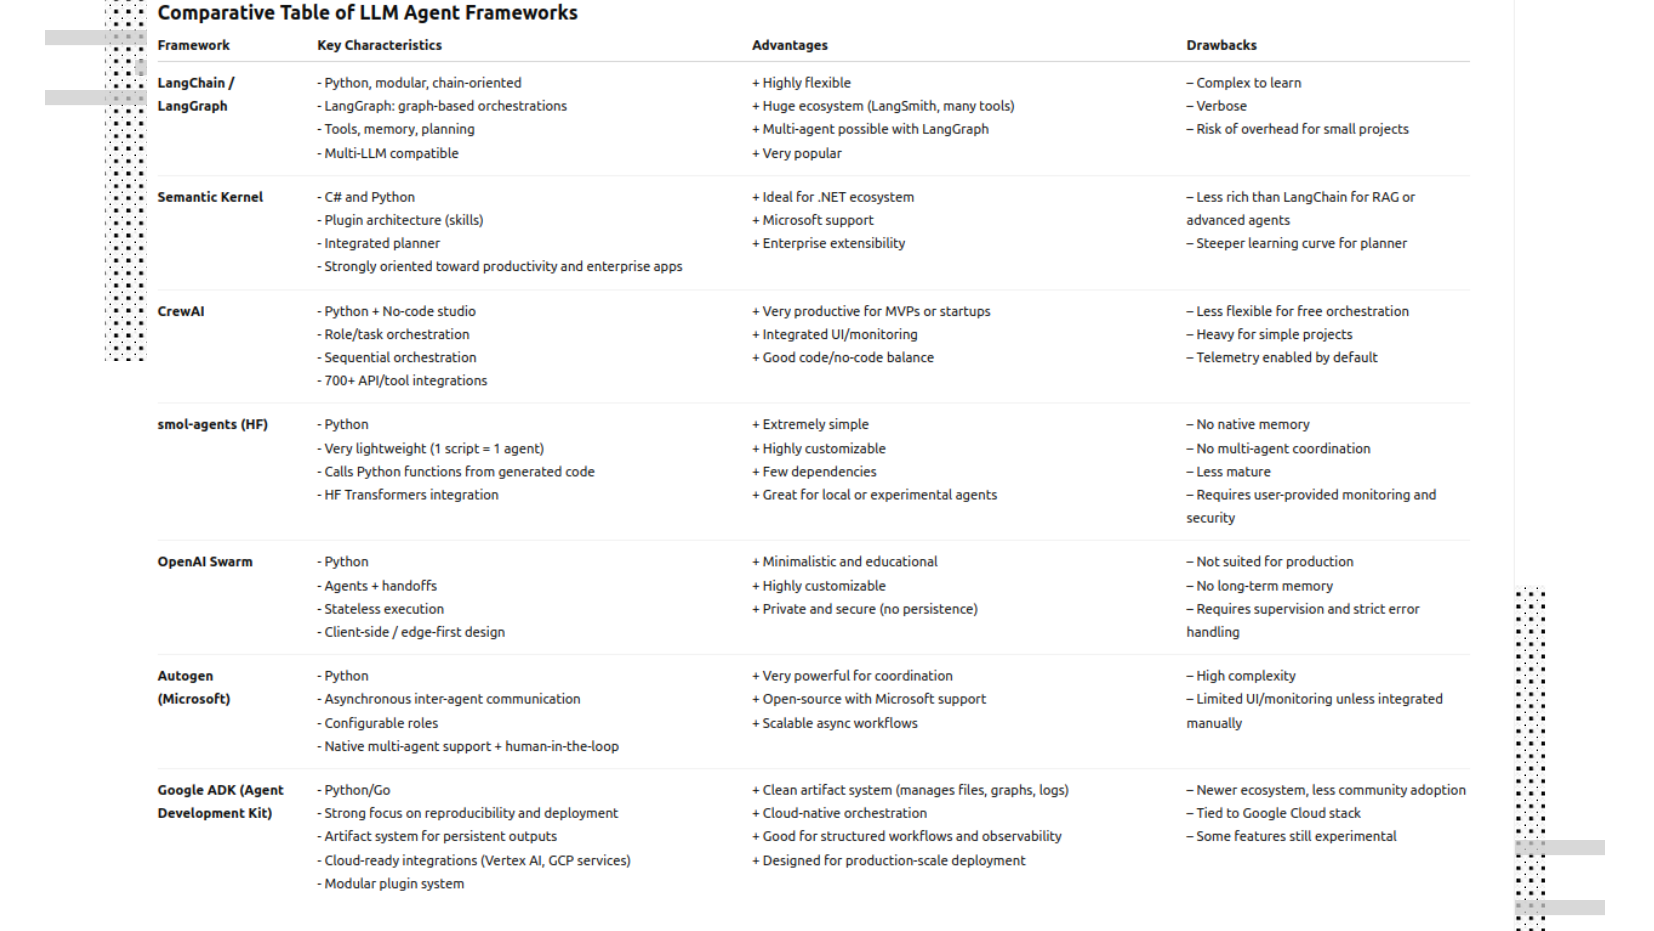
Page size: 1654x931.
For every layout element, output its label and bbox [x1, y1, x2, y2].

picture [104, 0, 1546, 931]
